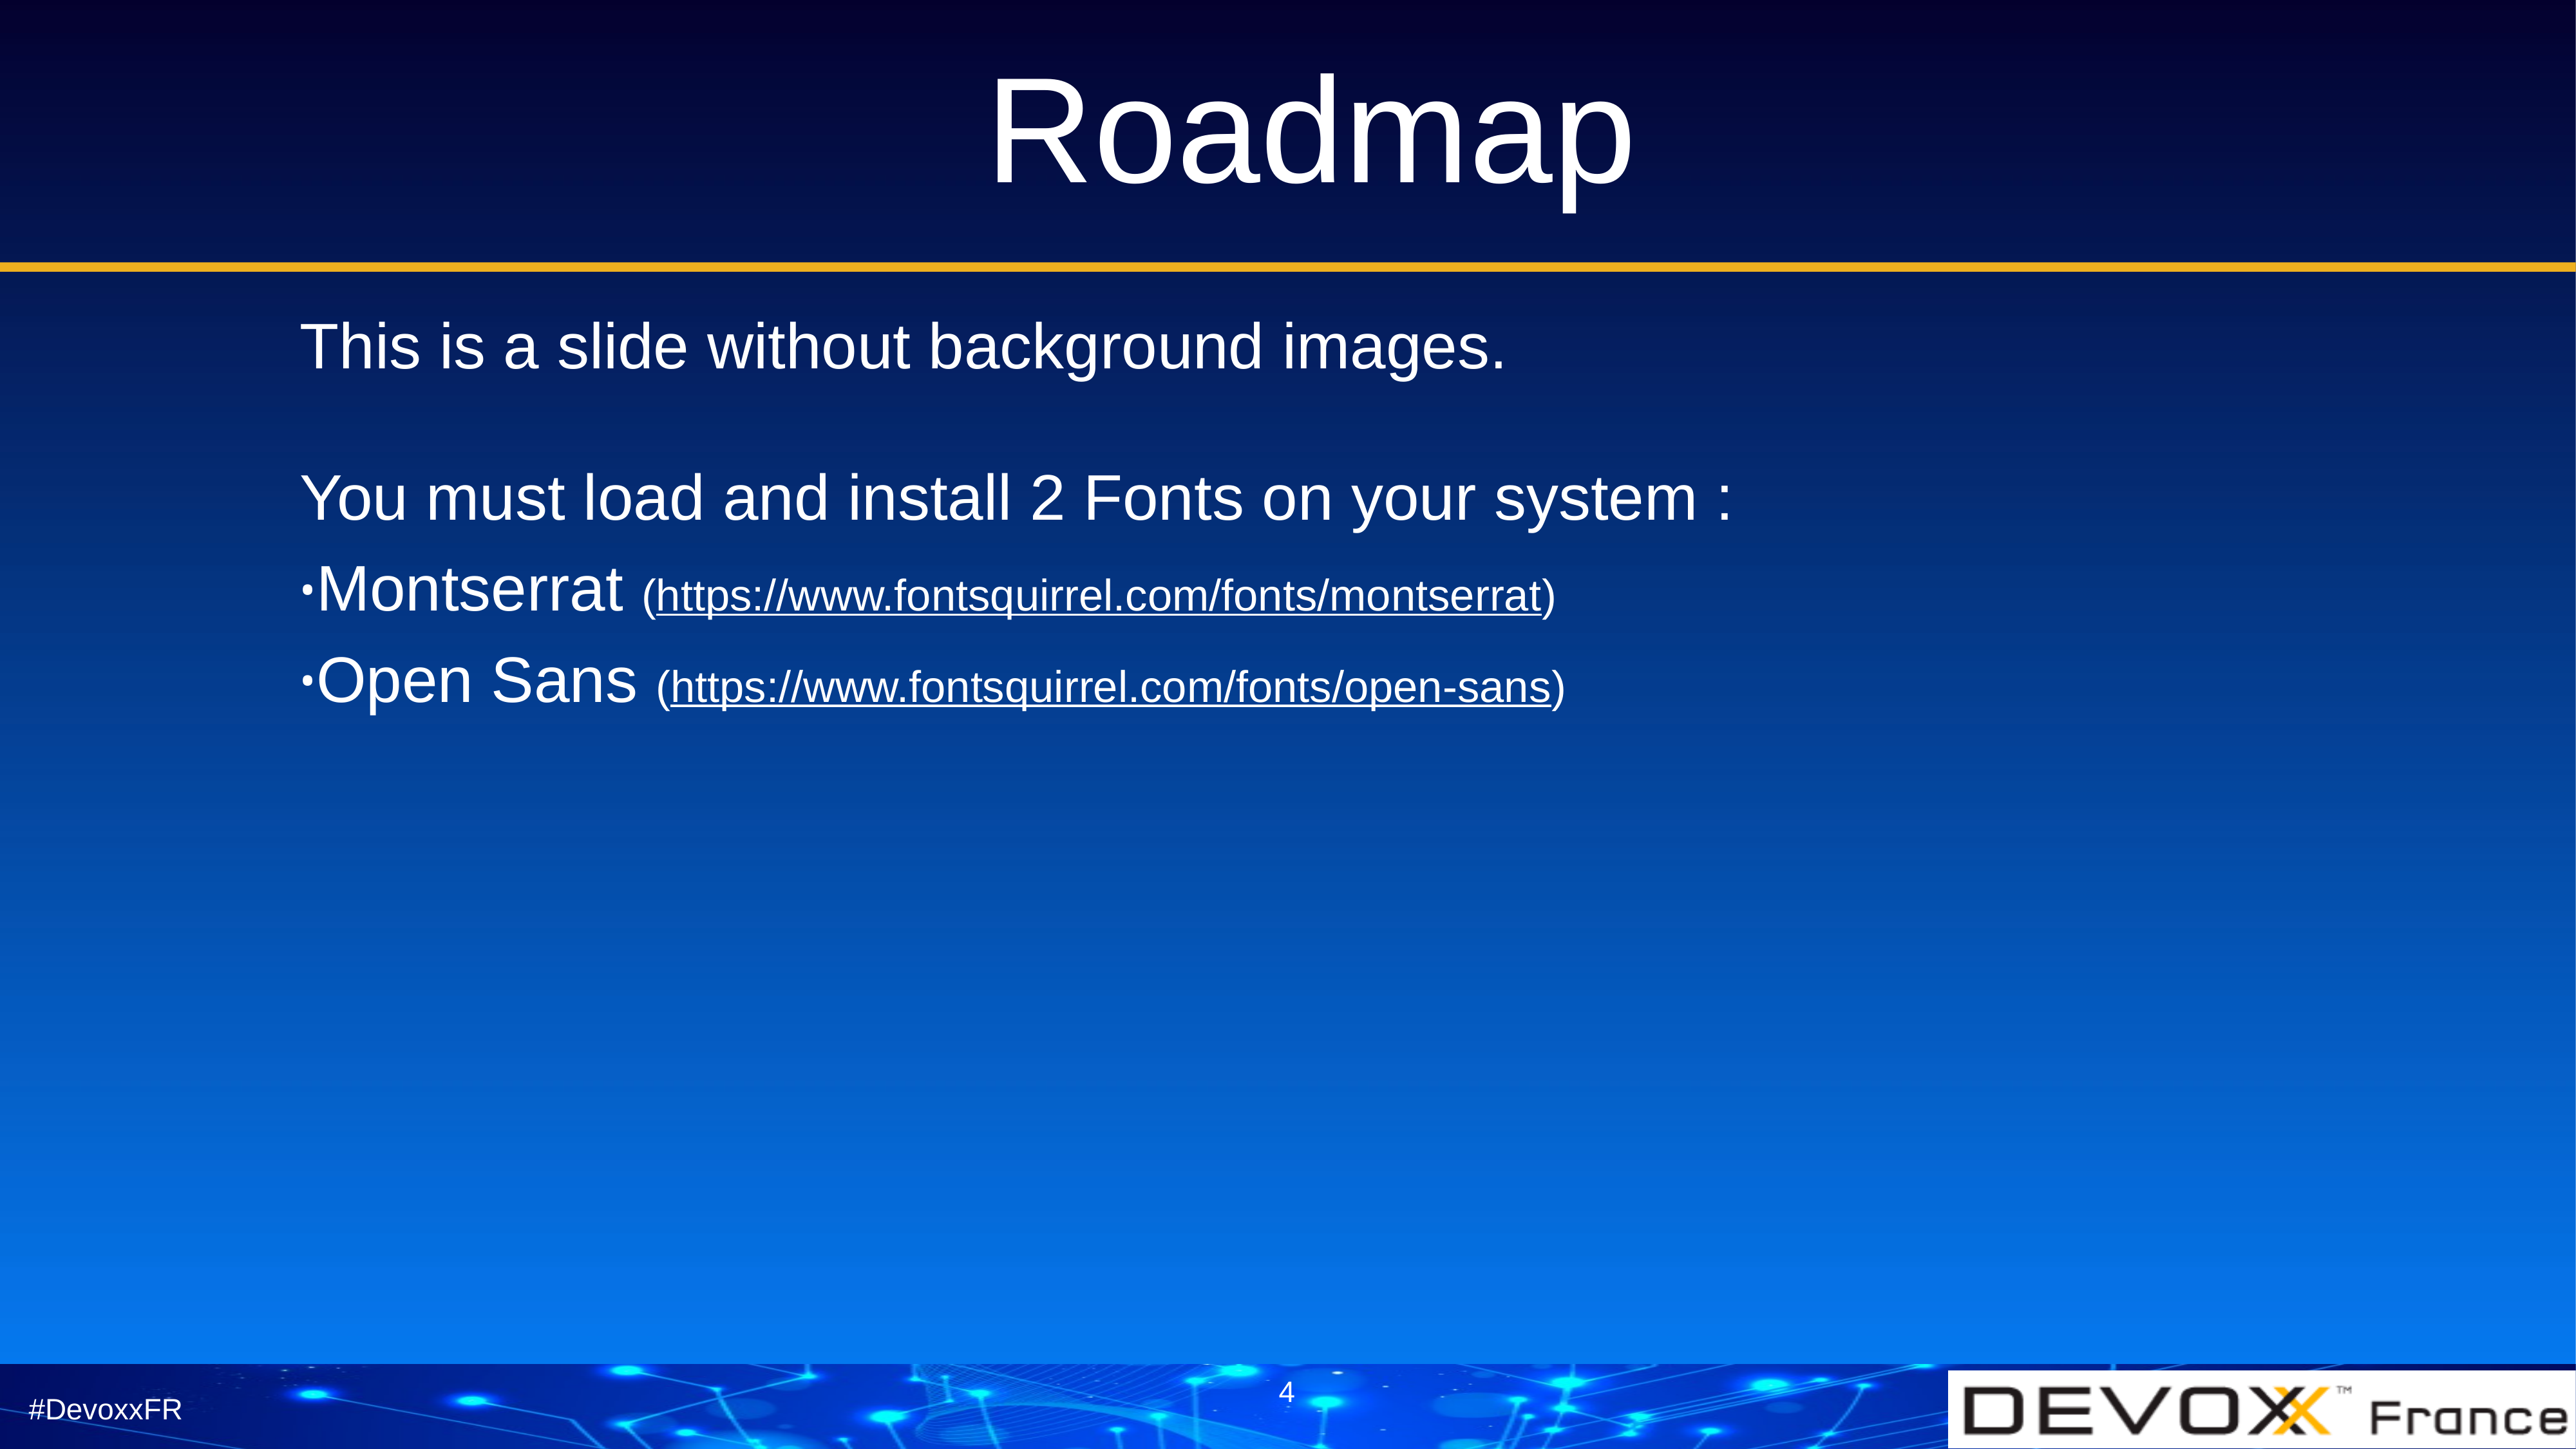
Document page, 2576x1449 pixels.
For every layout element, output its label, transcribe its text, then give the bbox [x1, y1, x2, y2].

picture [755, 1445, 766, 1449]
slide_number 4 [1270, 1375, 1304, 1427]
picture [0, 272, 2576, 1449]
picture [1316, 1445, 1324, 1448]
title Roadmap [299, 14, 2322, 247]
picture [0, 0, 2576, 262]
list This is a slide without background images. You must load and install 2 Fonts on your system : Montserrat (https://www.fontsquirrel.com/fonts/montserrat) Open Sans (https://www.fontsquirrel.com/fonts/open-sans) [299, 310, 2322, 1326]
picture [748, 1440, 758, 1443]
